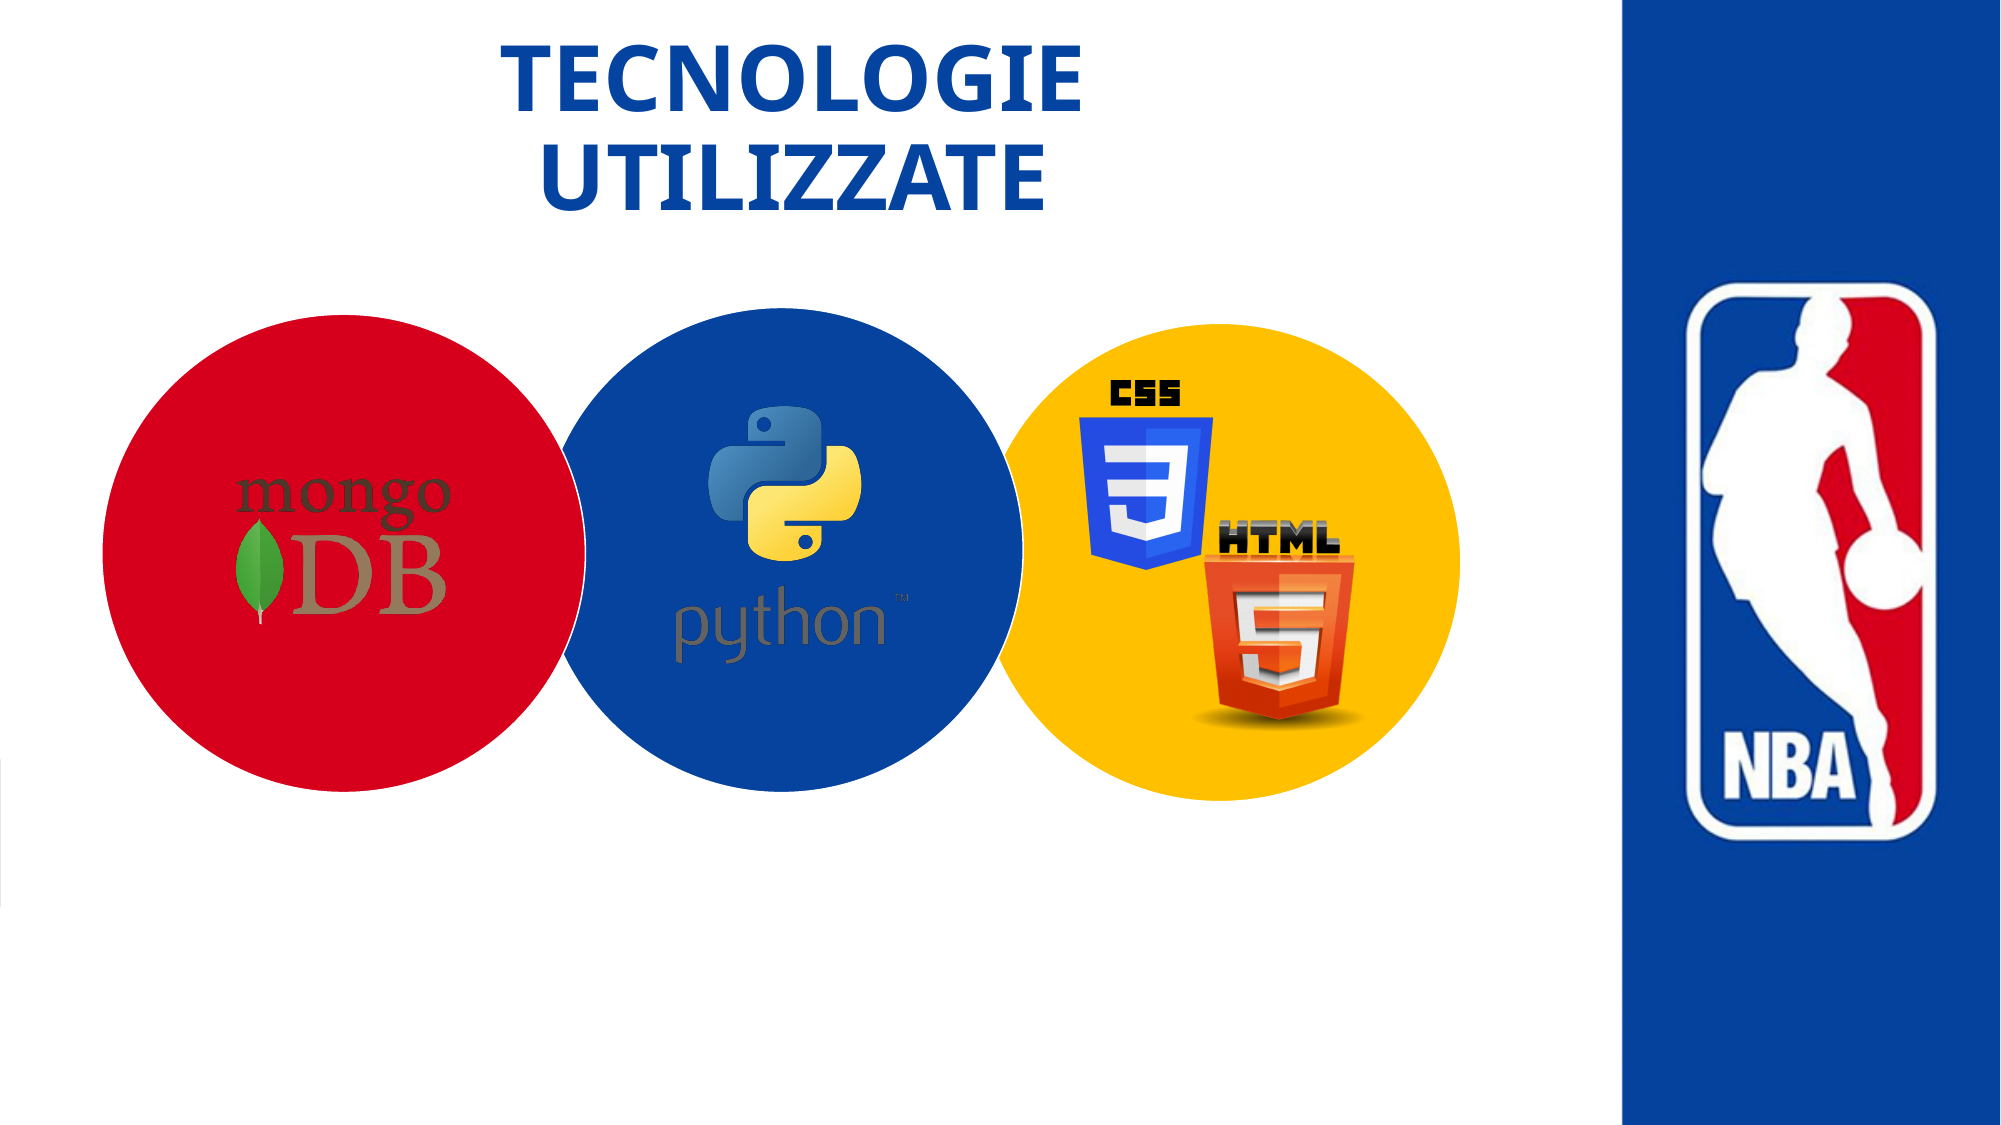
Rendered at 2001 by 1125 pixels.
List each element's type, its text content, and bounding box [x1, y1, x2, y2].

picture [229, 421, 457, 650]
picture [978, 380, 1388, 733]
title TECNOLOGIE UTILIZZATE [419, 22, 1168, 240]
picture [676, 406, 908, 665]
text_box [101, 307, 1461, 802]
